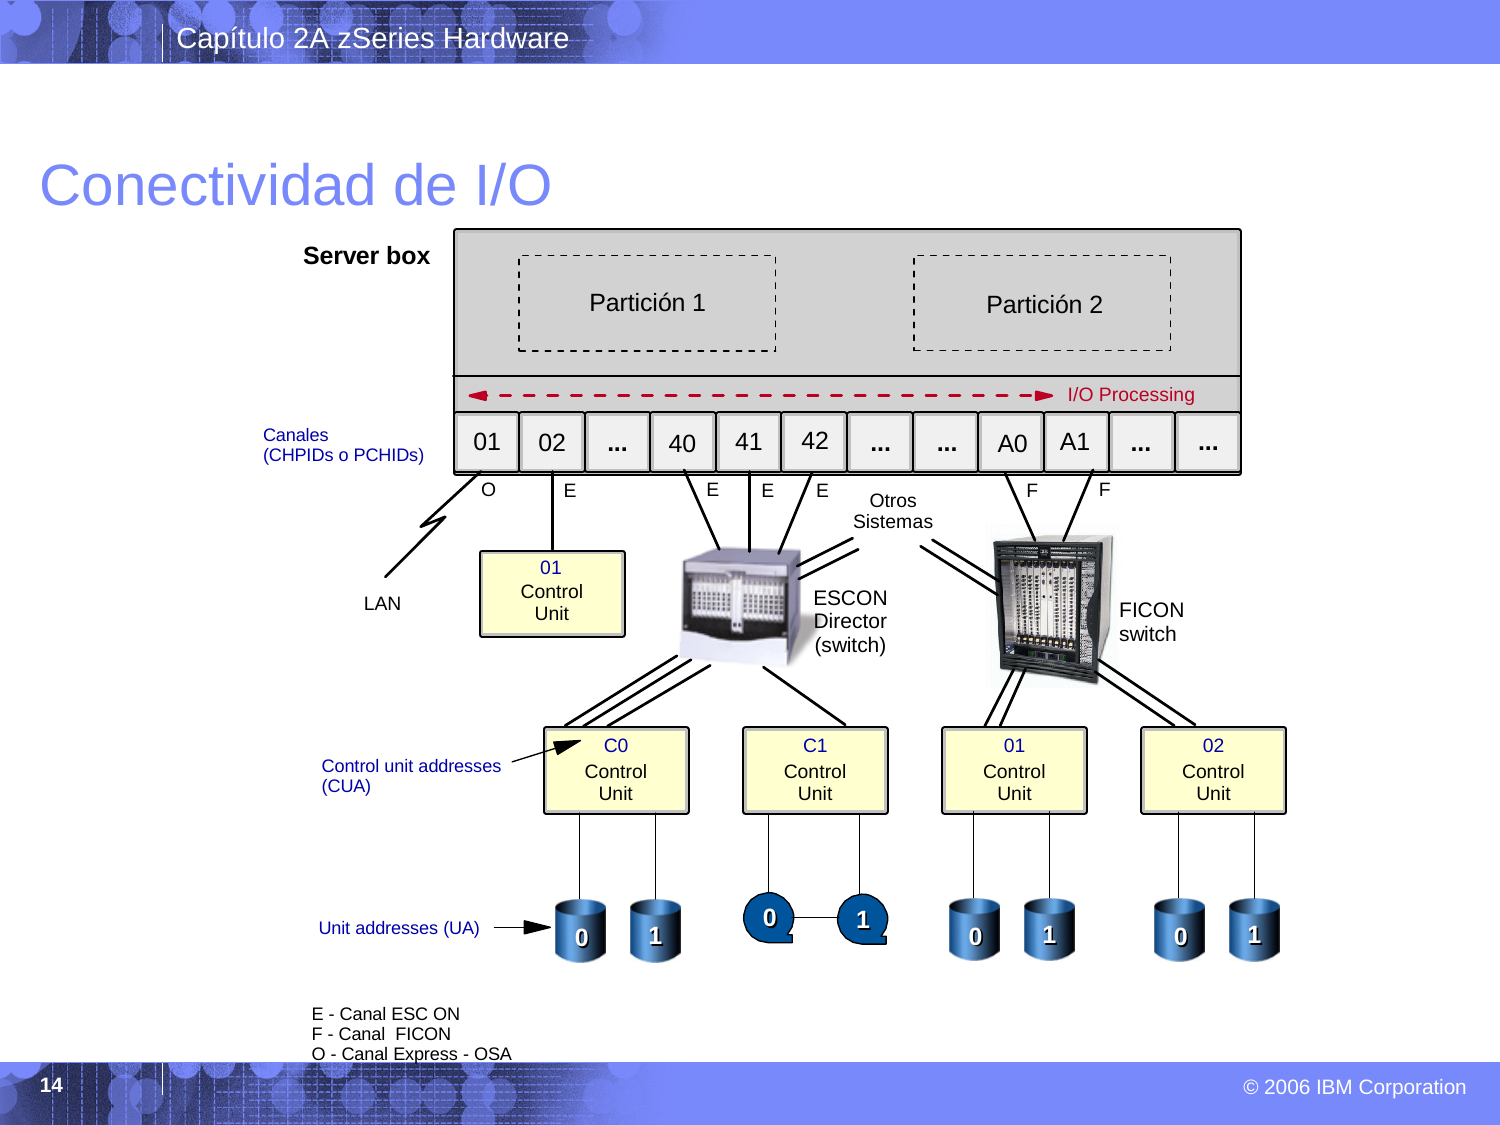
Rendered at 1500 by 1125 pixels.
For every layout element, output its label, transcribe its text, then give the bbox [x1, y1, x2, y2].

title Conectividad de I/O [25, 142, 1378, 225]
picture [0, 1063, 1500, 1125]
picture [1, 1, 1500, 63]
chart [262, 225, 1288, 1073]
